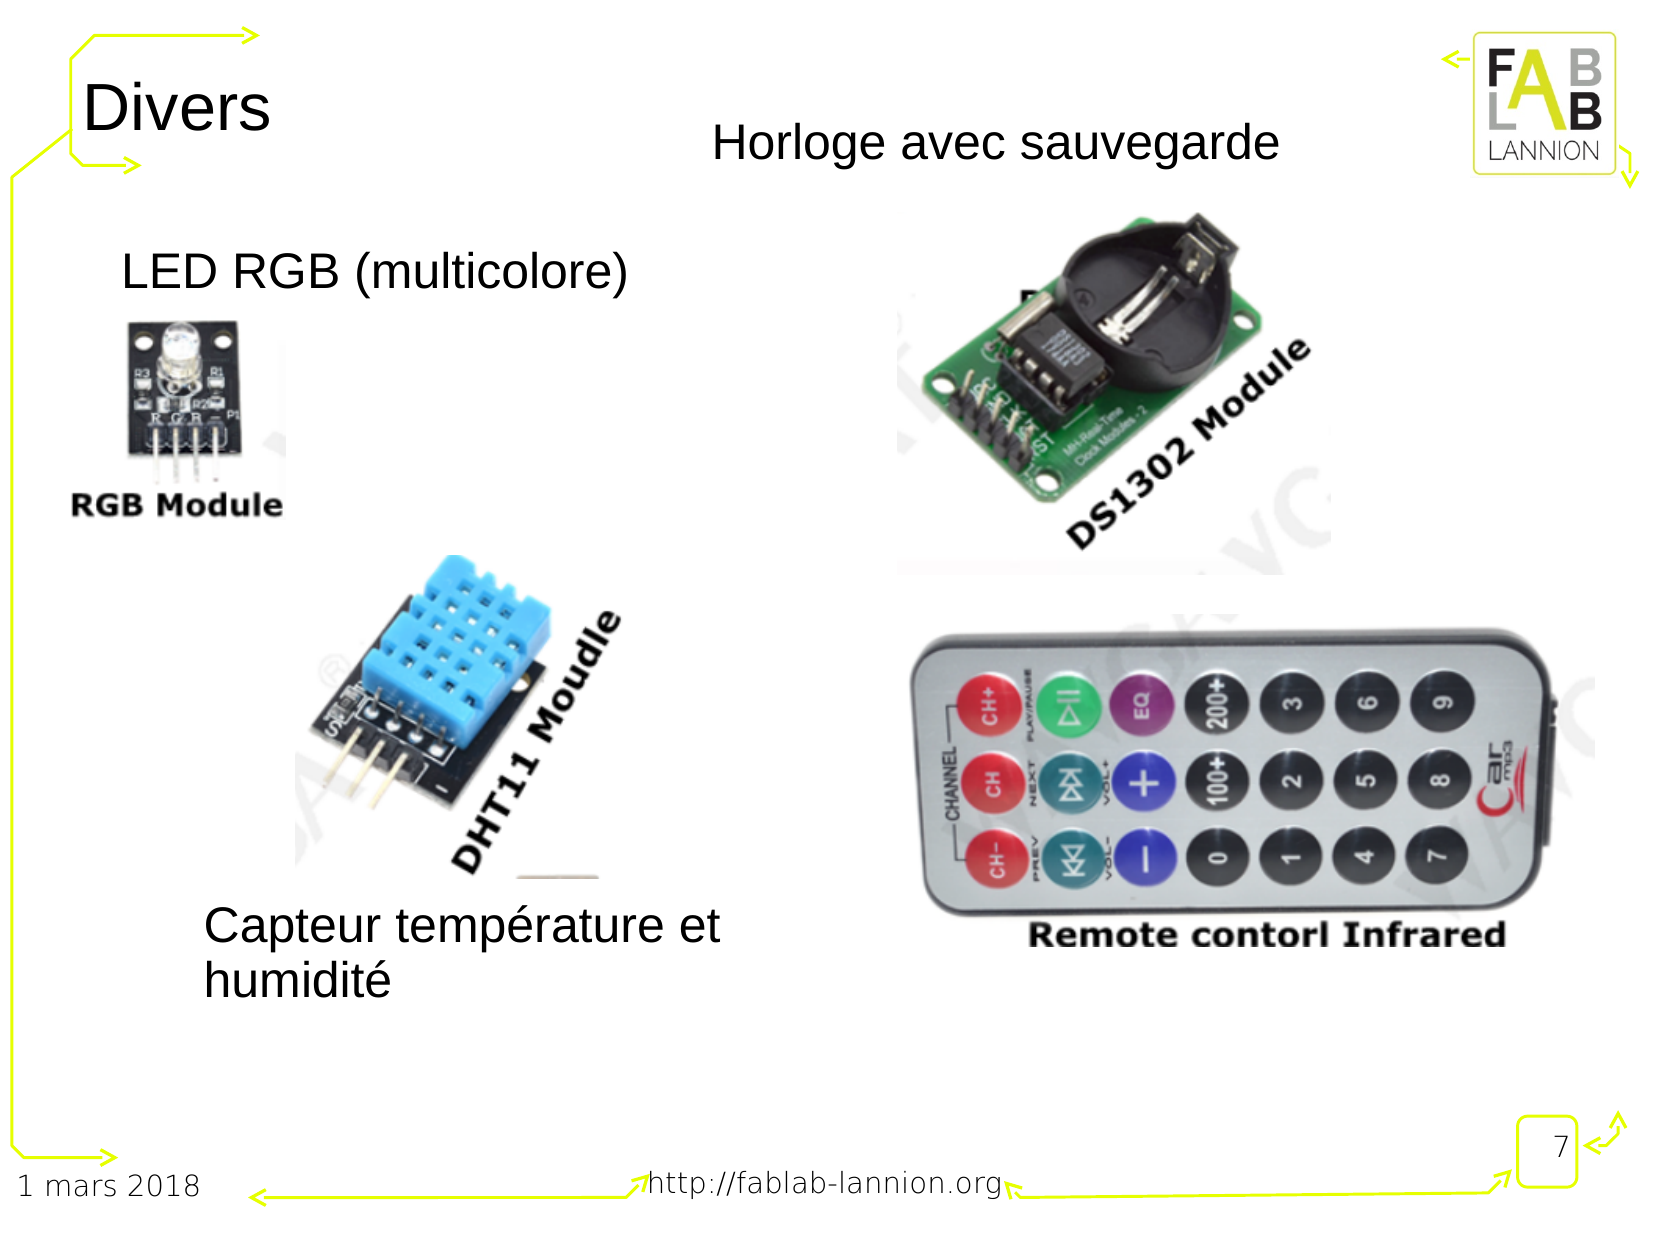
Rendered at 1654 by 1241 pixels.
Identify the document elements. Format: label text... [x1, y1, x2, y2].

picture [897, 212, 1331, 576]
picture [59, 313, 286, 520]
picture [295, 555, 643, 879]
title Divers [82, 49, 1441, 166]
text_box LED RGB (multicolore) [106, 236, 733, 307]
text_box Capteur température et humidité [188, 889, 815, 1016]
picture [1470, 29, 1619, 178]
text_box Horloge avec sauvegarde [696, 106, 1323, 178]
picture [888, 614, 1595, 947]
